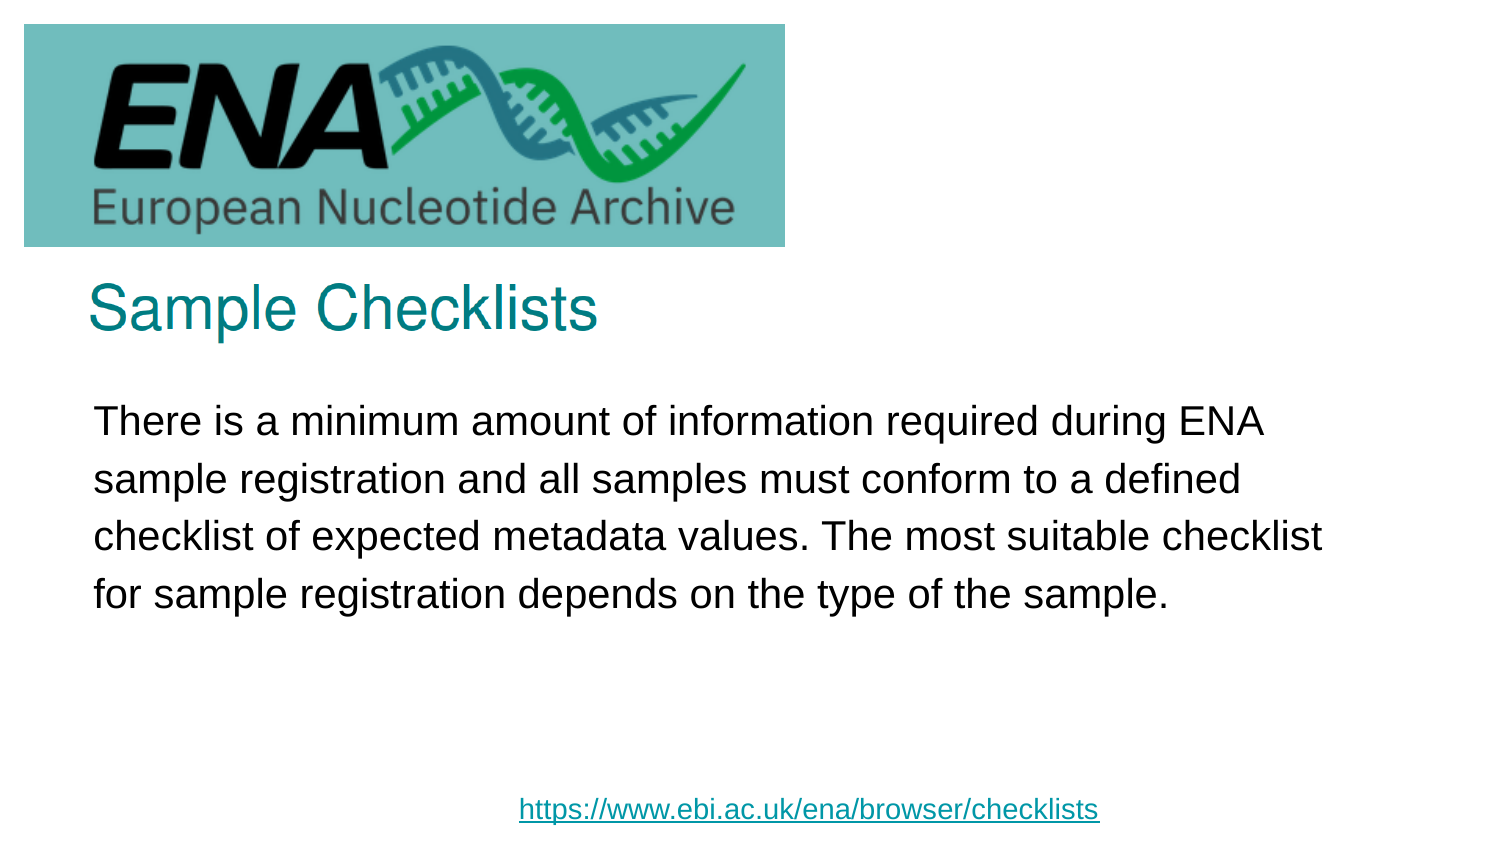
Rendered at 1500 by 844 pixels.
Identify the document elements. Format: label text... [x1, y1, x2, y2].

picture [24, 24, 785, 247]
text_box https://www.ebi.ac.uk/ena/browser/checklists [503, 775, 1179, 841]
picture [87, 271, 1500, 347]
text_box There is a minimum amount of information required during ENA sample registration and all samples must conform to a defined checklist of expected metadata values. The most suitable checklist for sample registration depends on the type of the sample. [78, 371, 1358, 632]
